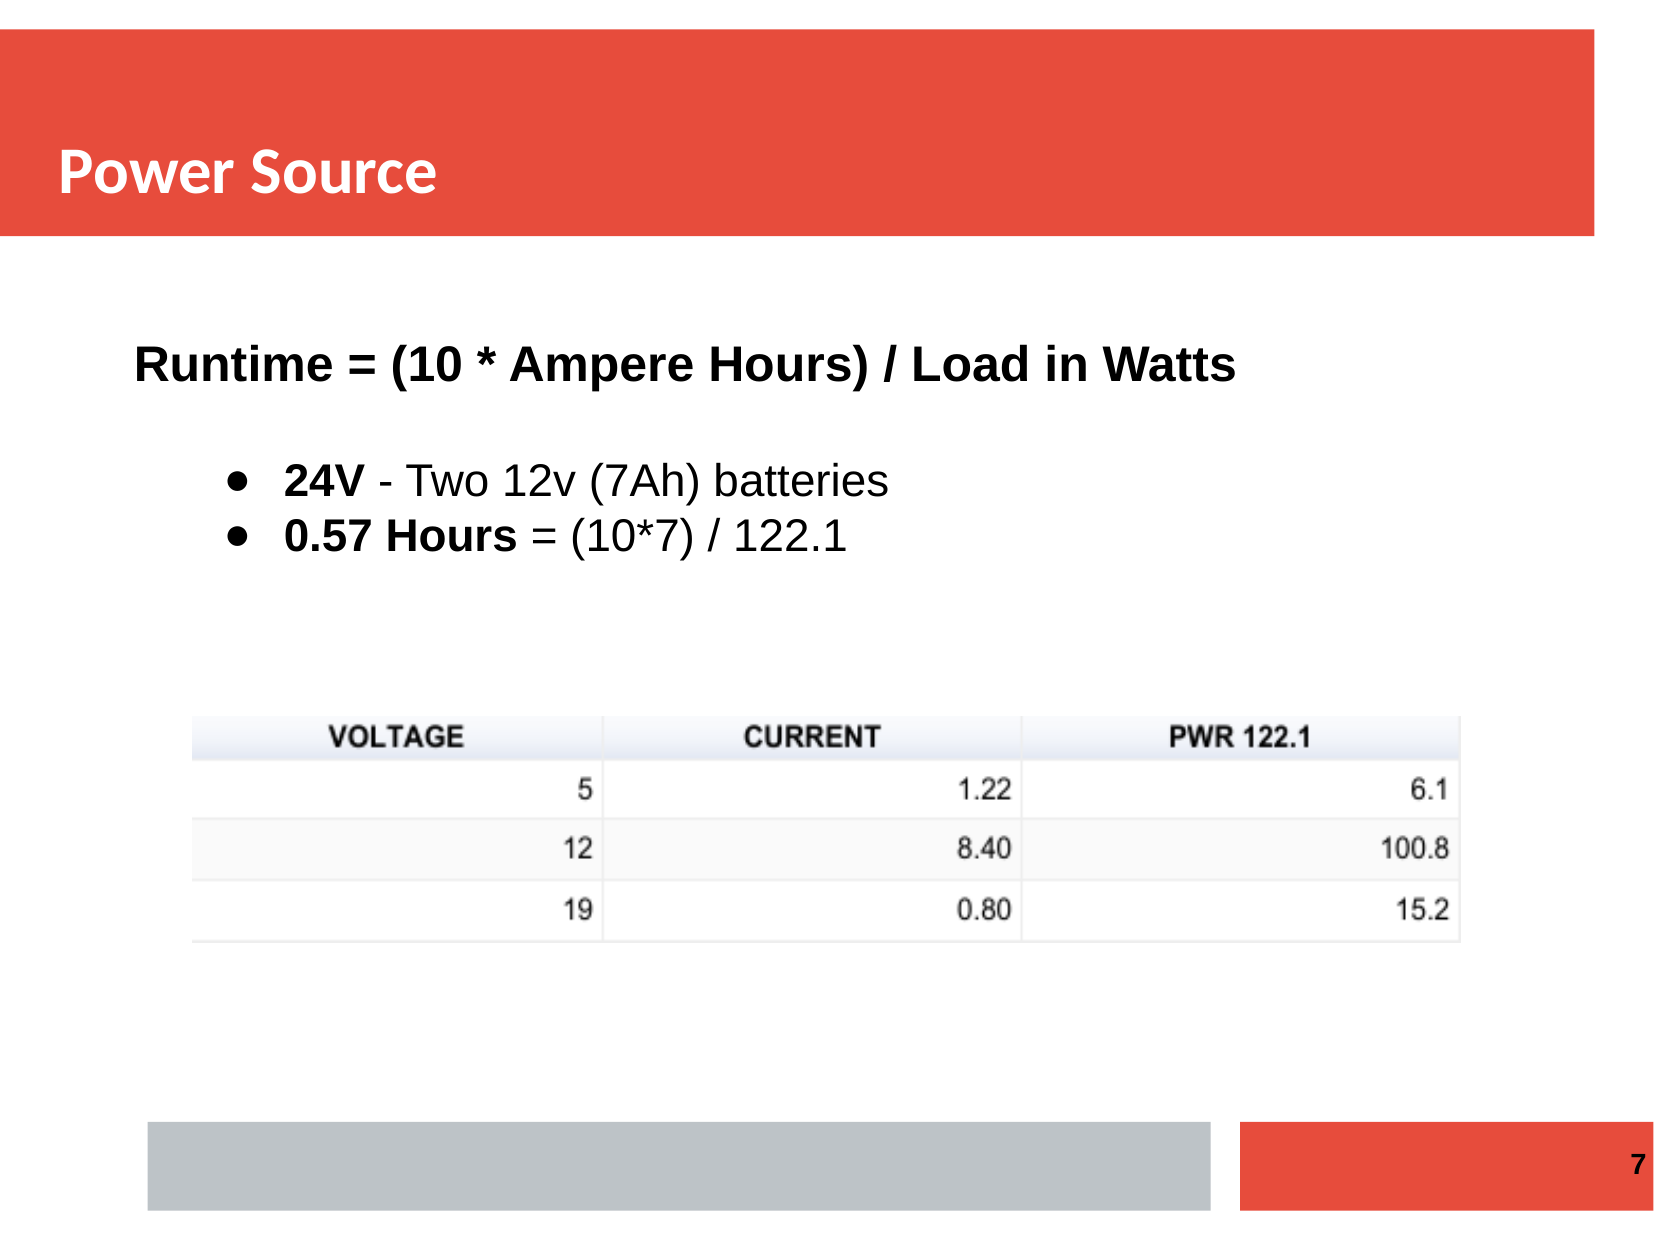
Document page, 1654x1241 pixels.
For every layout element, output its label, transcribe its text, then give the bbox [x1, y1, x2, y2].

text_box Runtime = (10 * Ampere Hours) / Load in Watts 24V - Two 12v (7Ah) batteries 0.57 Hours = (10*7) / 122.1 [118, 316, 1492, 663]
picture [192, 716, 1461, 943]
slide_number <number> [1547, 1145, 1647, 1241]
text_box Power Source [58, 58, 1595, 207]
